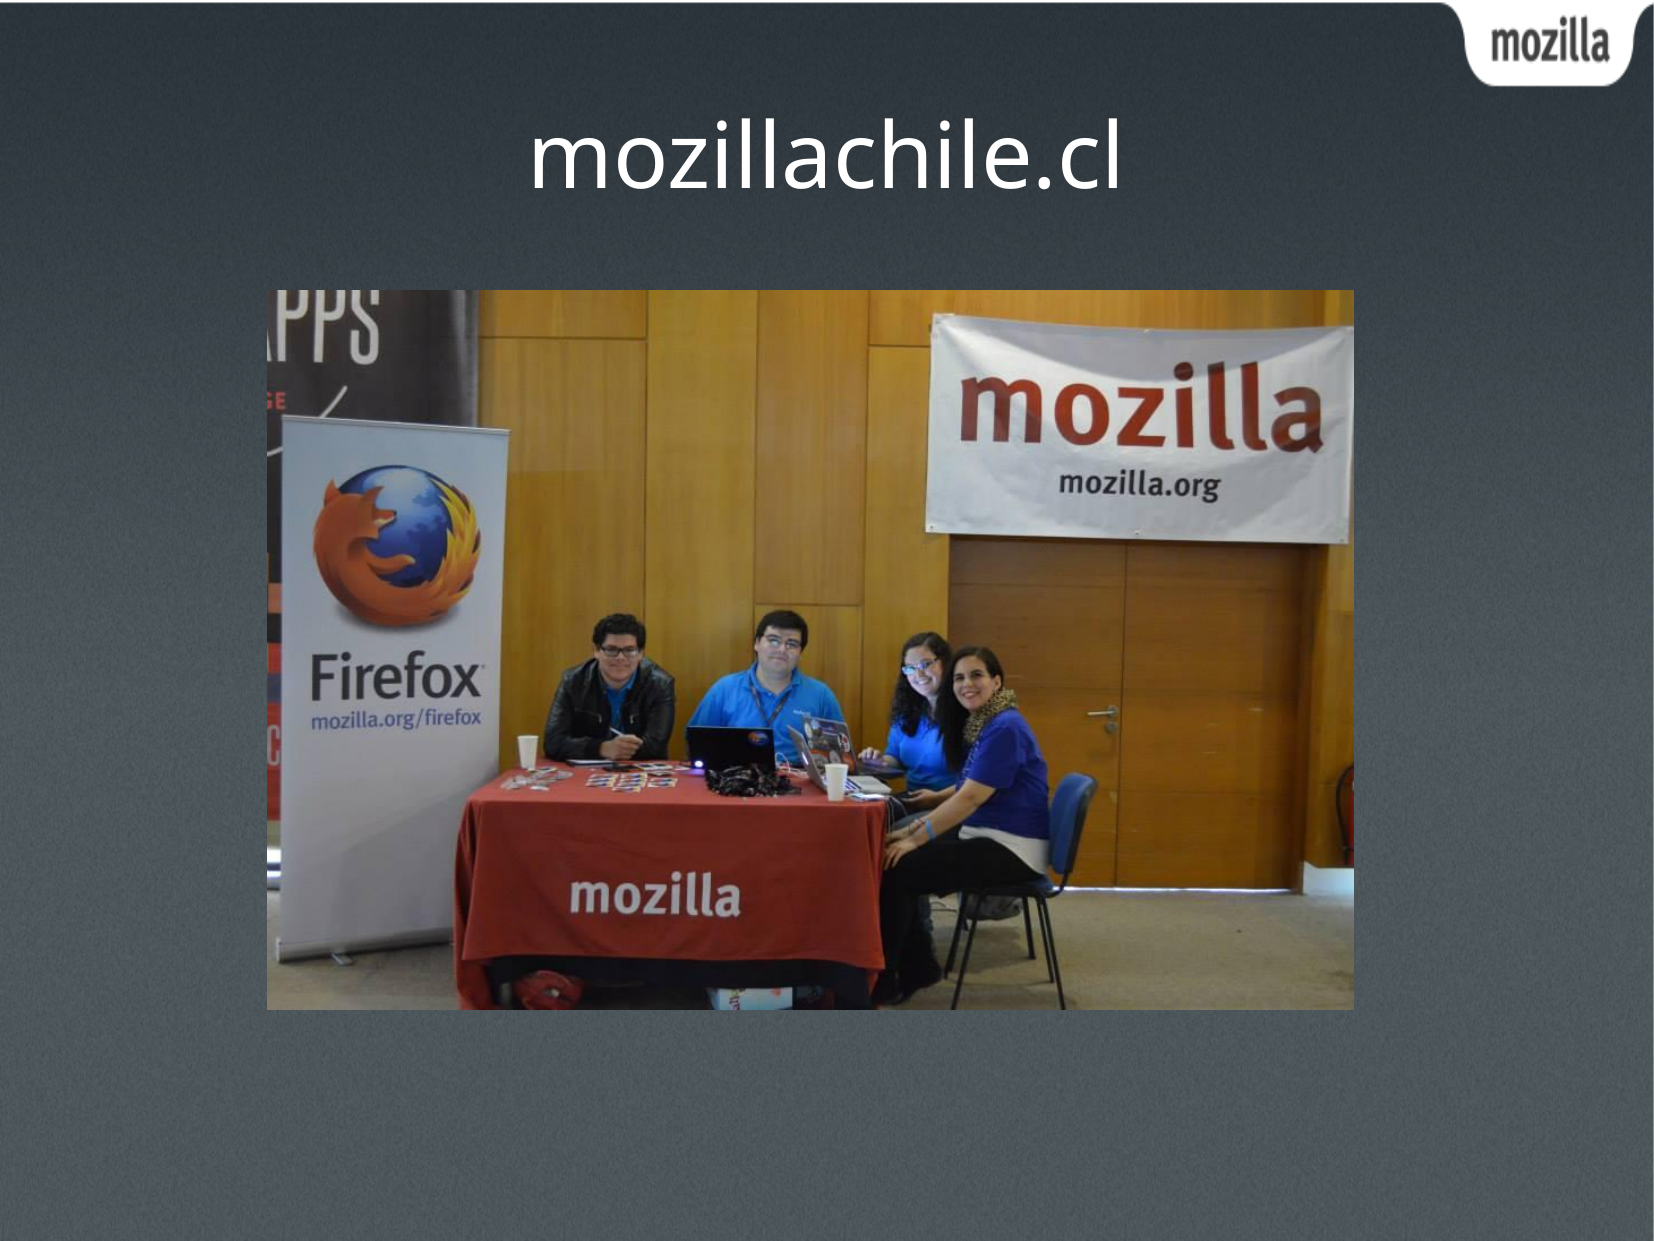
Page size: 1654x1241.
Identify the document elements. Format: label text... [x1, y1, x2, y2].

picture [0, 0, 1654, 1241]
title mozillachile.cl [82, 49, 1571, 257]
